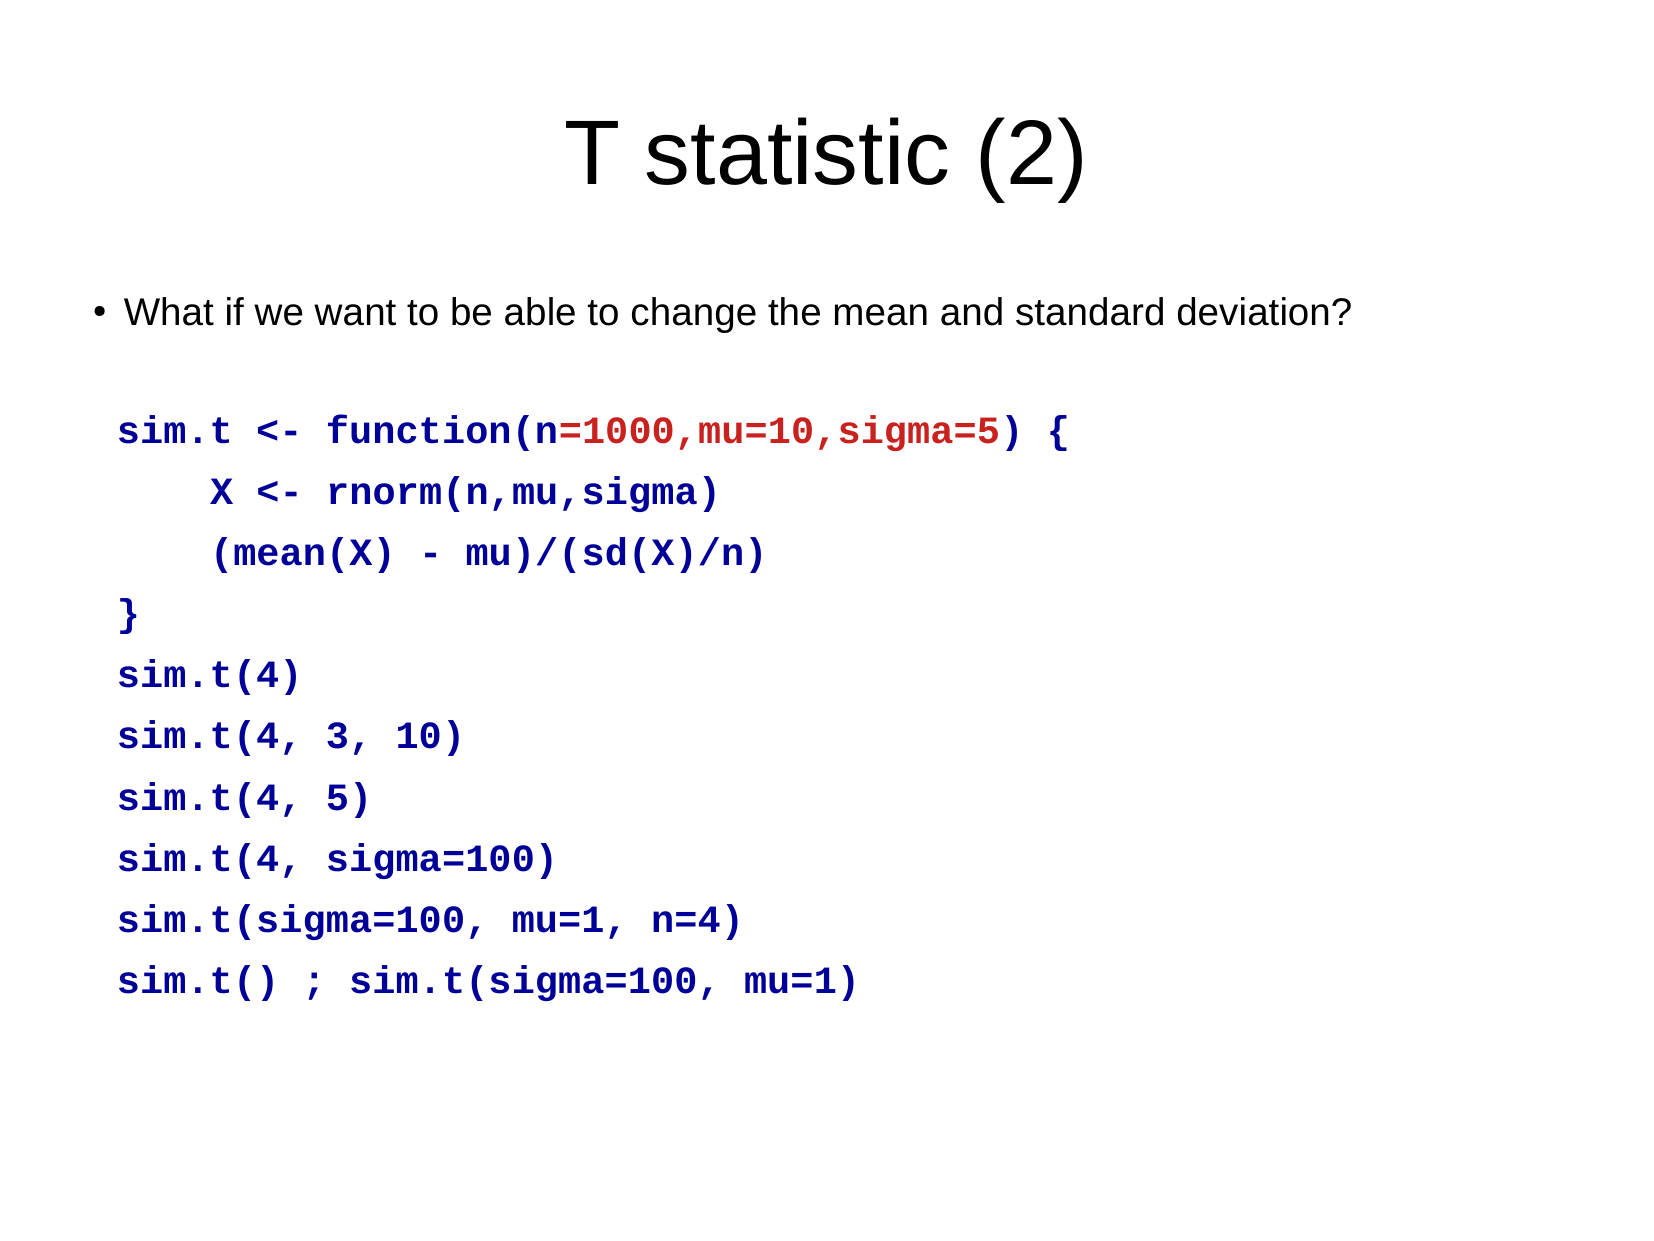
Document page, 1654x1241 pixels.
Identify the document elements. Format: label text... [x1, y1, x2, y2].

list What if we want to be able to change the mean and standard deviation? sim.t <- function(n=1000,mu=10,sigma=5) { X <- rnorm(n,mu,sigma) (mean(X) - mu)/(sd(X)/n) } sim.t(4) sim.t(4, 3, 10) sim.t(4, 5) sim.t(4, sigma=100) sim.t(sigma=100, mu=1, n=4) sim.t() ; sim.t(sigma=100, mu=1) [82, 290, 1571, 1010]
title T statistic (2) [82, 49, 1571, 257]
